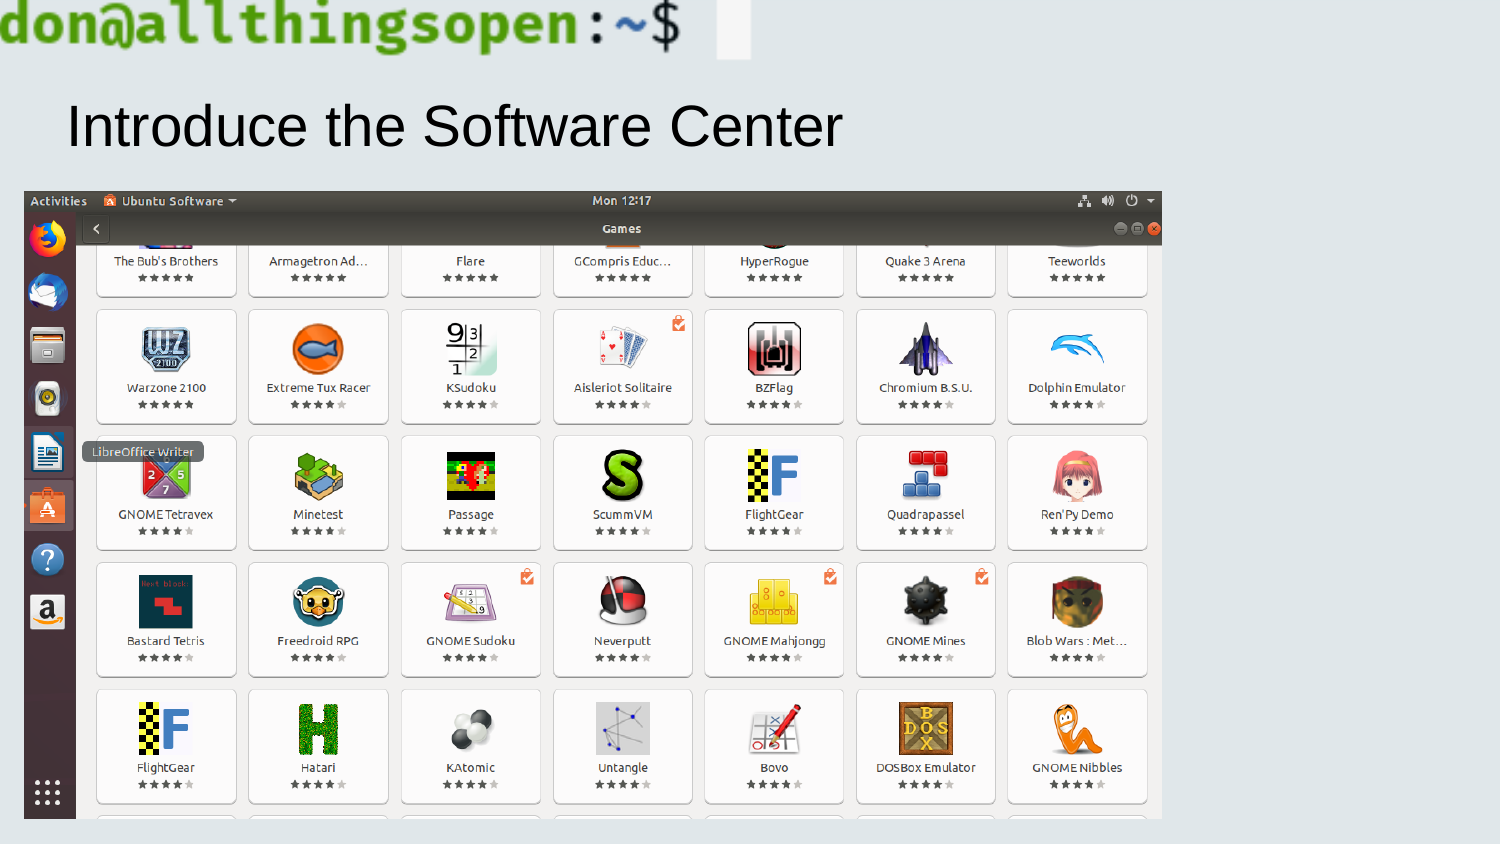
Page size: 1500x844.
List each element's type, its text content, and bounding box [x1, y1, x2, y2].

title Introduce the Software Center [51, 72, 1449, 167]
picture [0, 0, 1500, 844]
